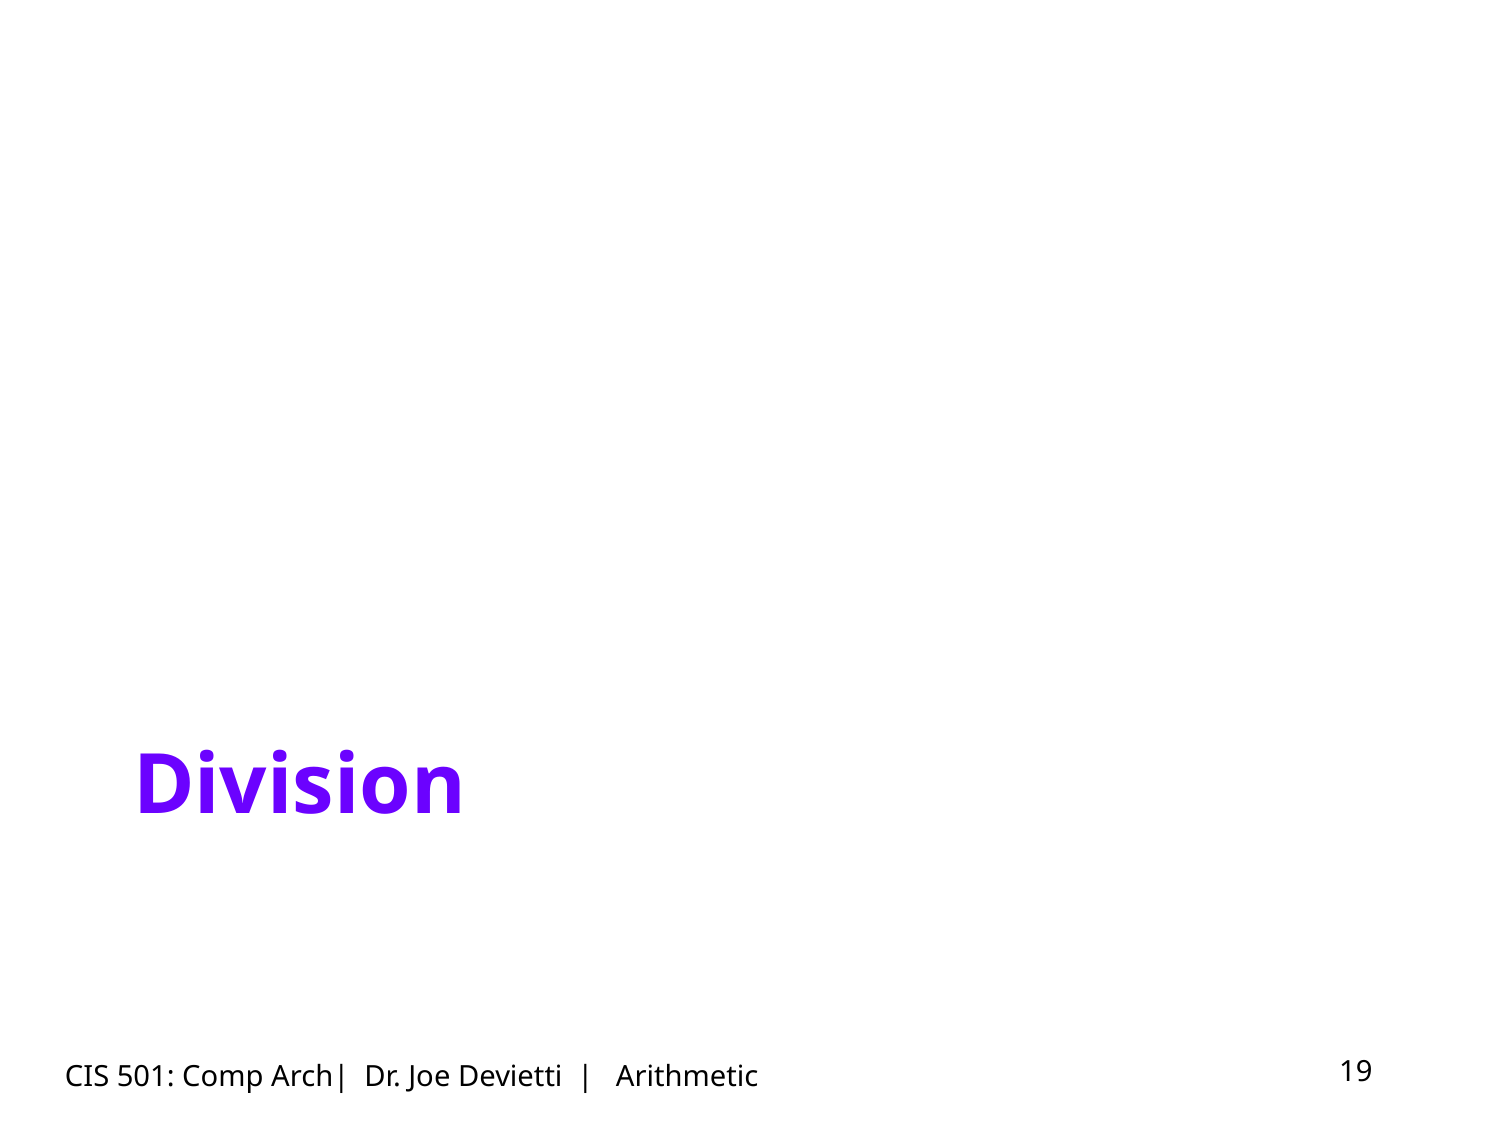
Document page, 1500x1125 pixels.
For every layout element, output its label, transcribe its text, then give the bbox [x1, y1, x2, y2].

text_box Division [118, 722, 1394, 947]
text_box CIS 501: Comp Arch| Dr. Joe Devietti | Arithmetic [49, 1049, 988, 1100]
text_box <number> [1074, 1049, 1388, 1100]
